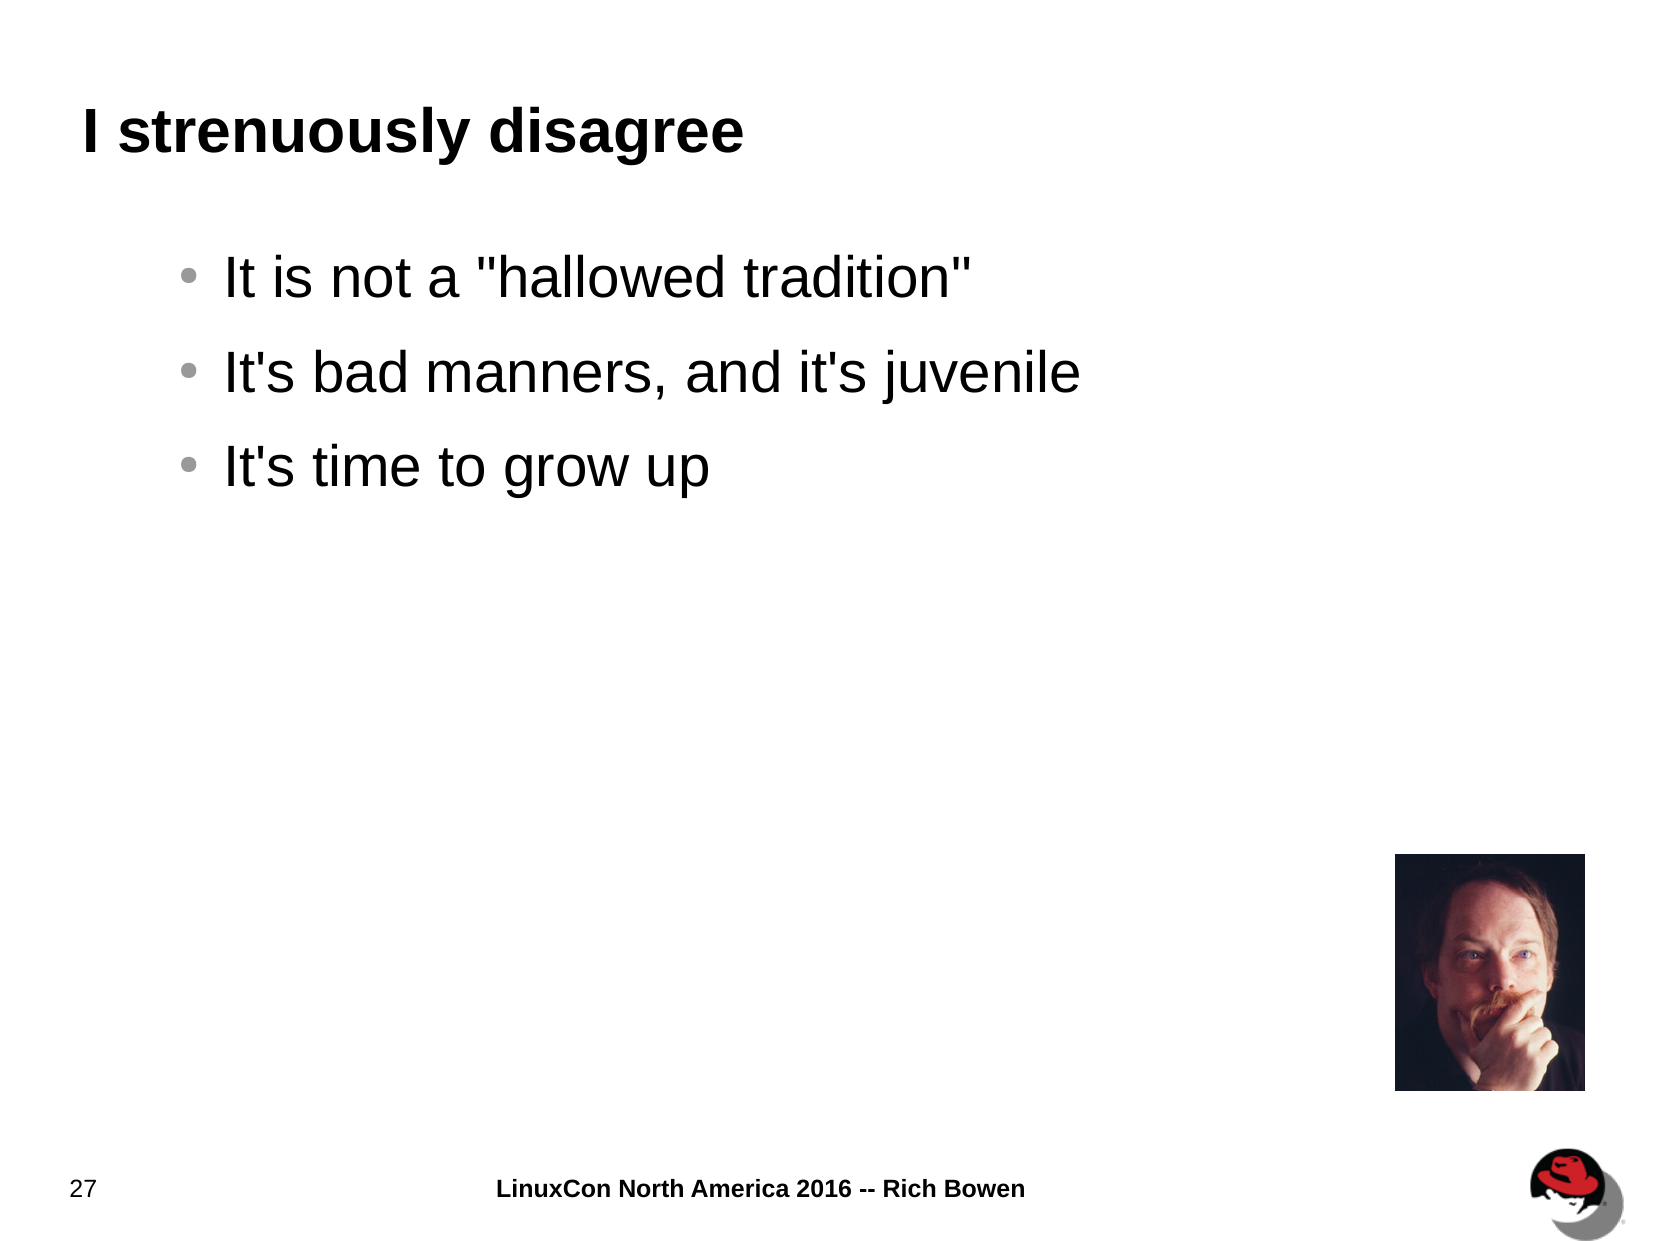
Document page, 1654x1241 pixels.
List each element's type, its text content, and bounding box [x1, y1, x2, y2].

picture [1395, 854, 1585, 1091]
title I strenuously disagree [82, 37, 1571, 226]
list It is not a "hallowed tradition" It's bad manners, and it's juvenile It's time to grow up [86, 244, 1576, 1039]
picture [1529, 1146, 1613, 1224]
